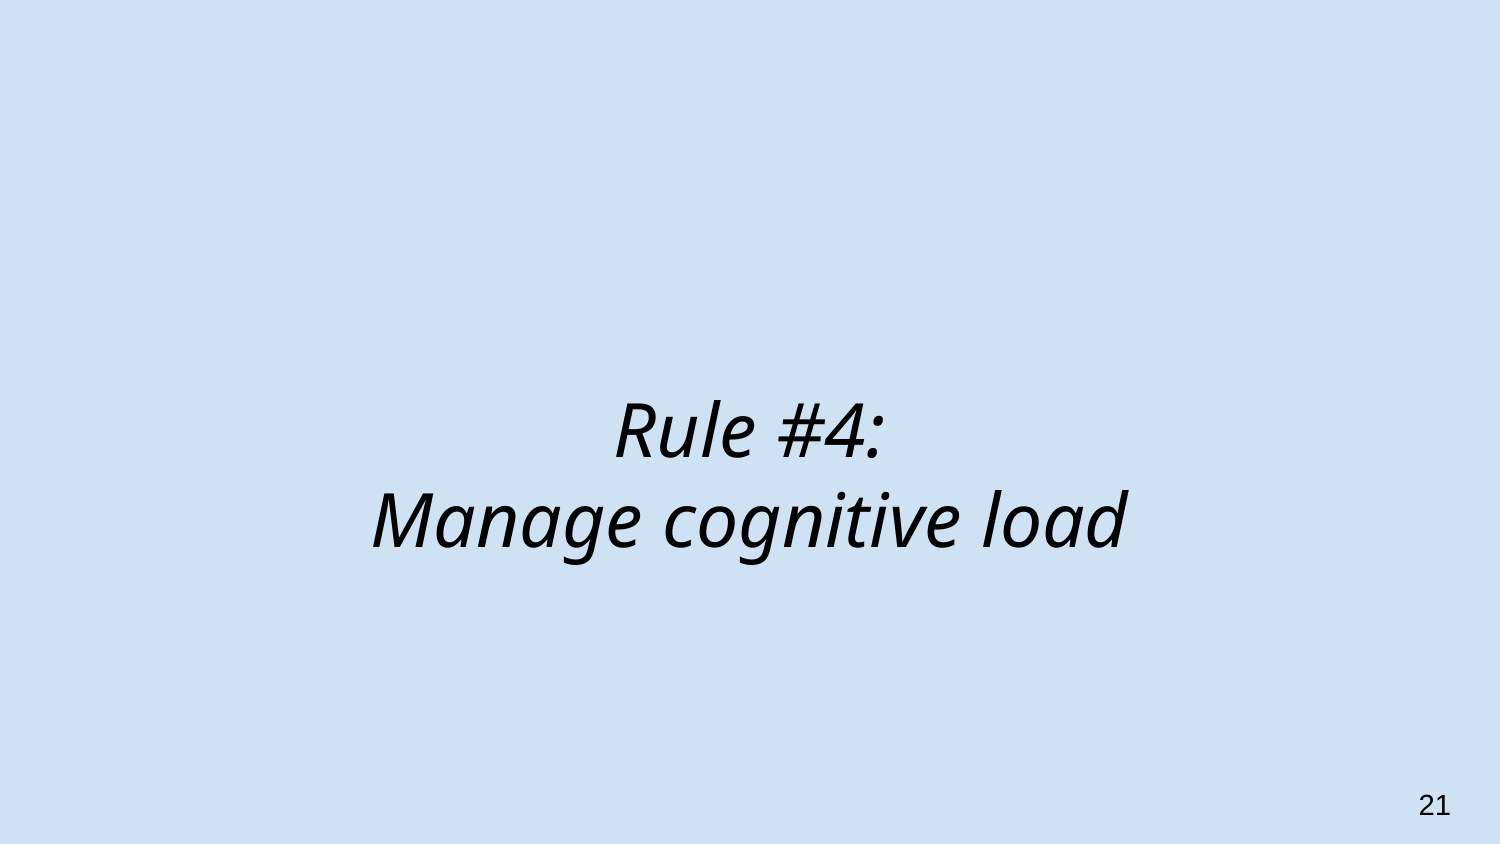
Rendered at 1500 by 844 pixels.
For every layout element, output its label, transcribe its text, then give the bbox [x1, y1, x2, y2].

text_box Rule #4: Manage cognitive load [277, 367, 1223, 590]
